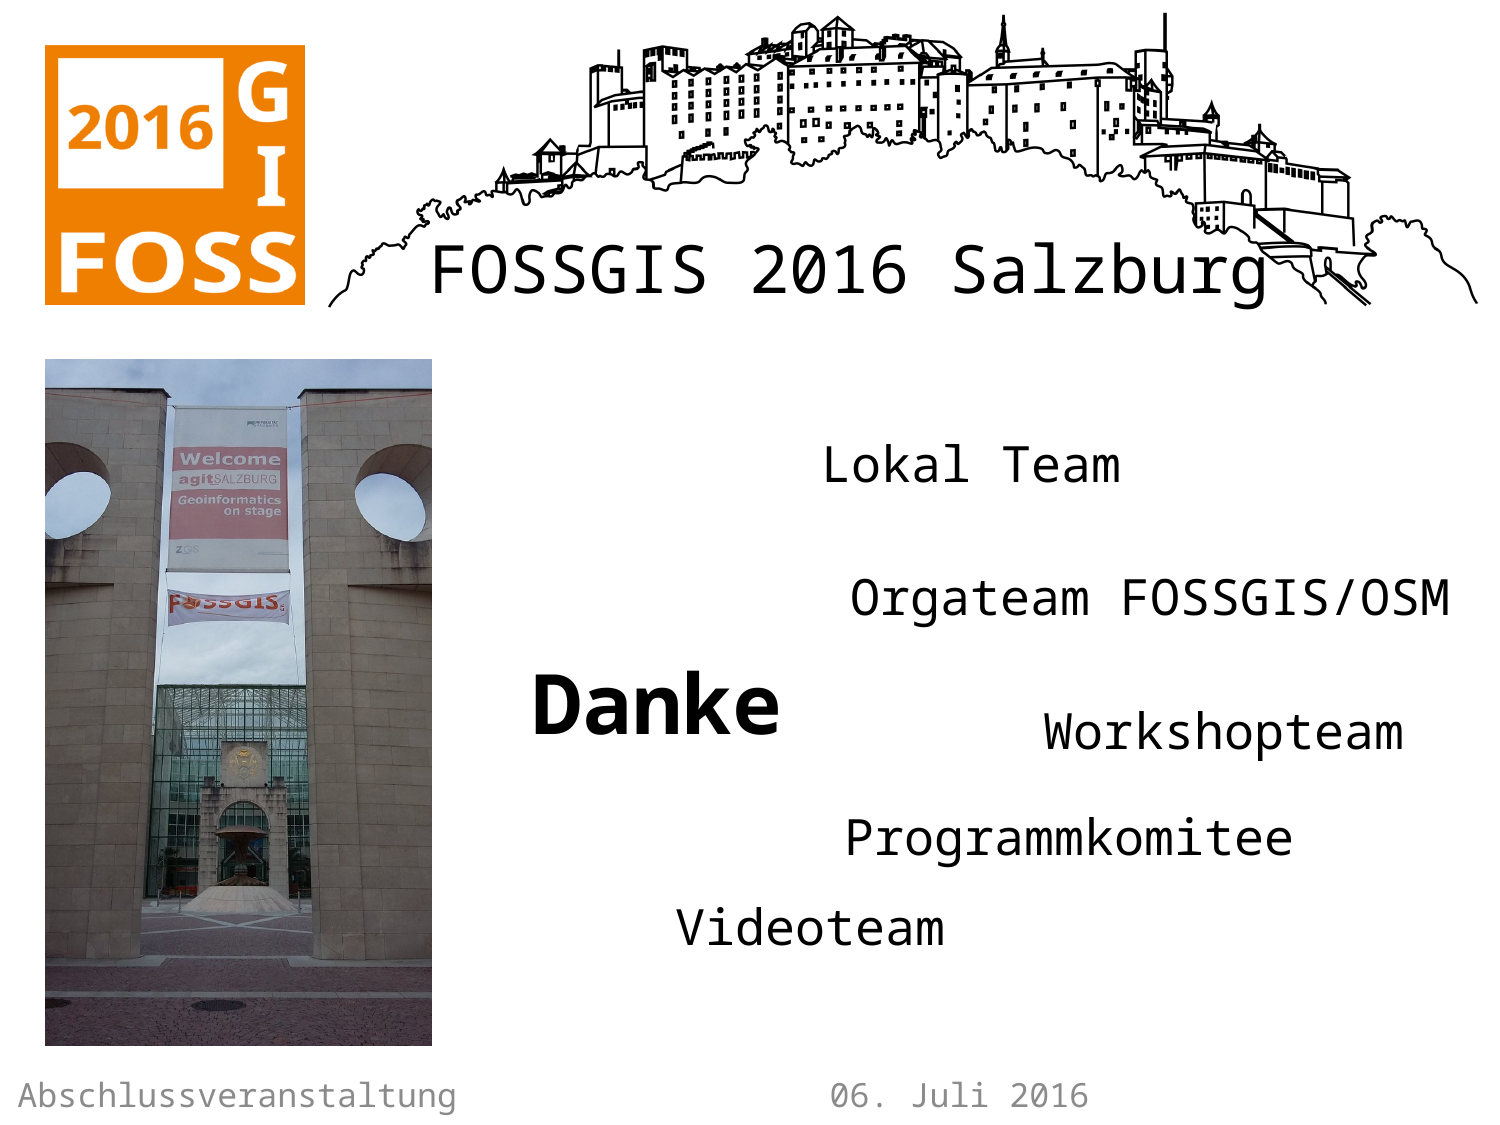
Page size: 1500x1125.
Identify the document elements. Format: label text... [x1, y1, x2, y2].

text_box Programmkomitee [829, 798, 1310, 874]
text_box Danke [517, 644, 798, 759]
picture [45, 359, 432, 1046]
text_box Workshopteam [1029, 692, 1419, 768]
title FOSSGIS 2016 Salzburg [300, 196, 1399, 339]
picture [327, 12, 1500, 327]
text_box Videoteam [660, 888, 961, 964]
text_box Orgateam FOSSGIS/OSM [835, 557, 1466, 633]
subtitle Abschlussveranstaltung 06. Juli 2016 [2, 1046, 1500, 1125]
picture [45, 45, 305, 306]
text_box Lokal Team [806, 425, 1137, 500]
